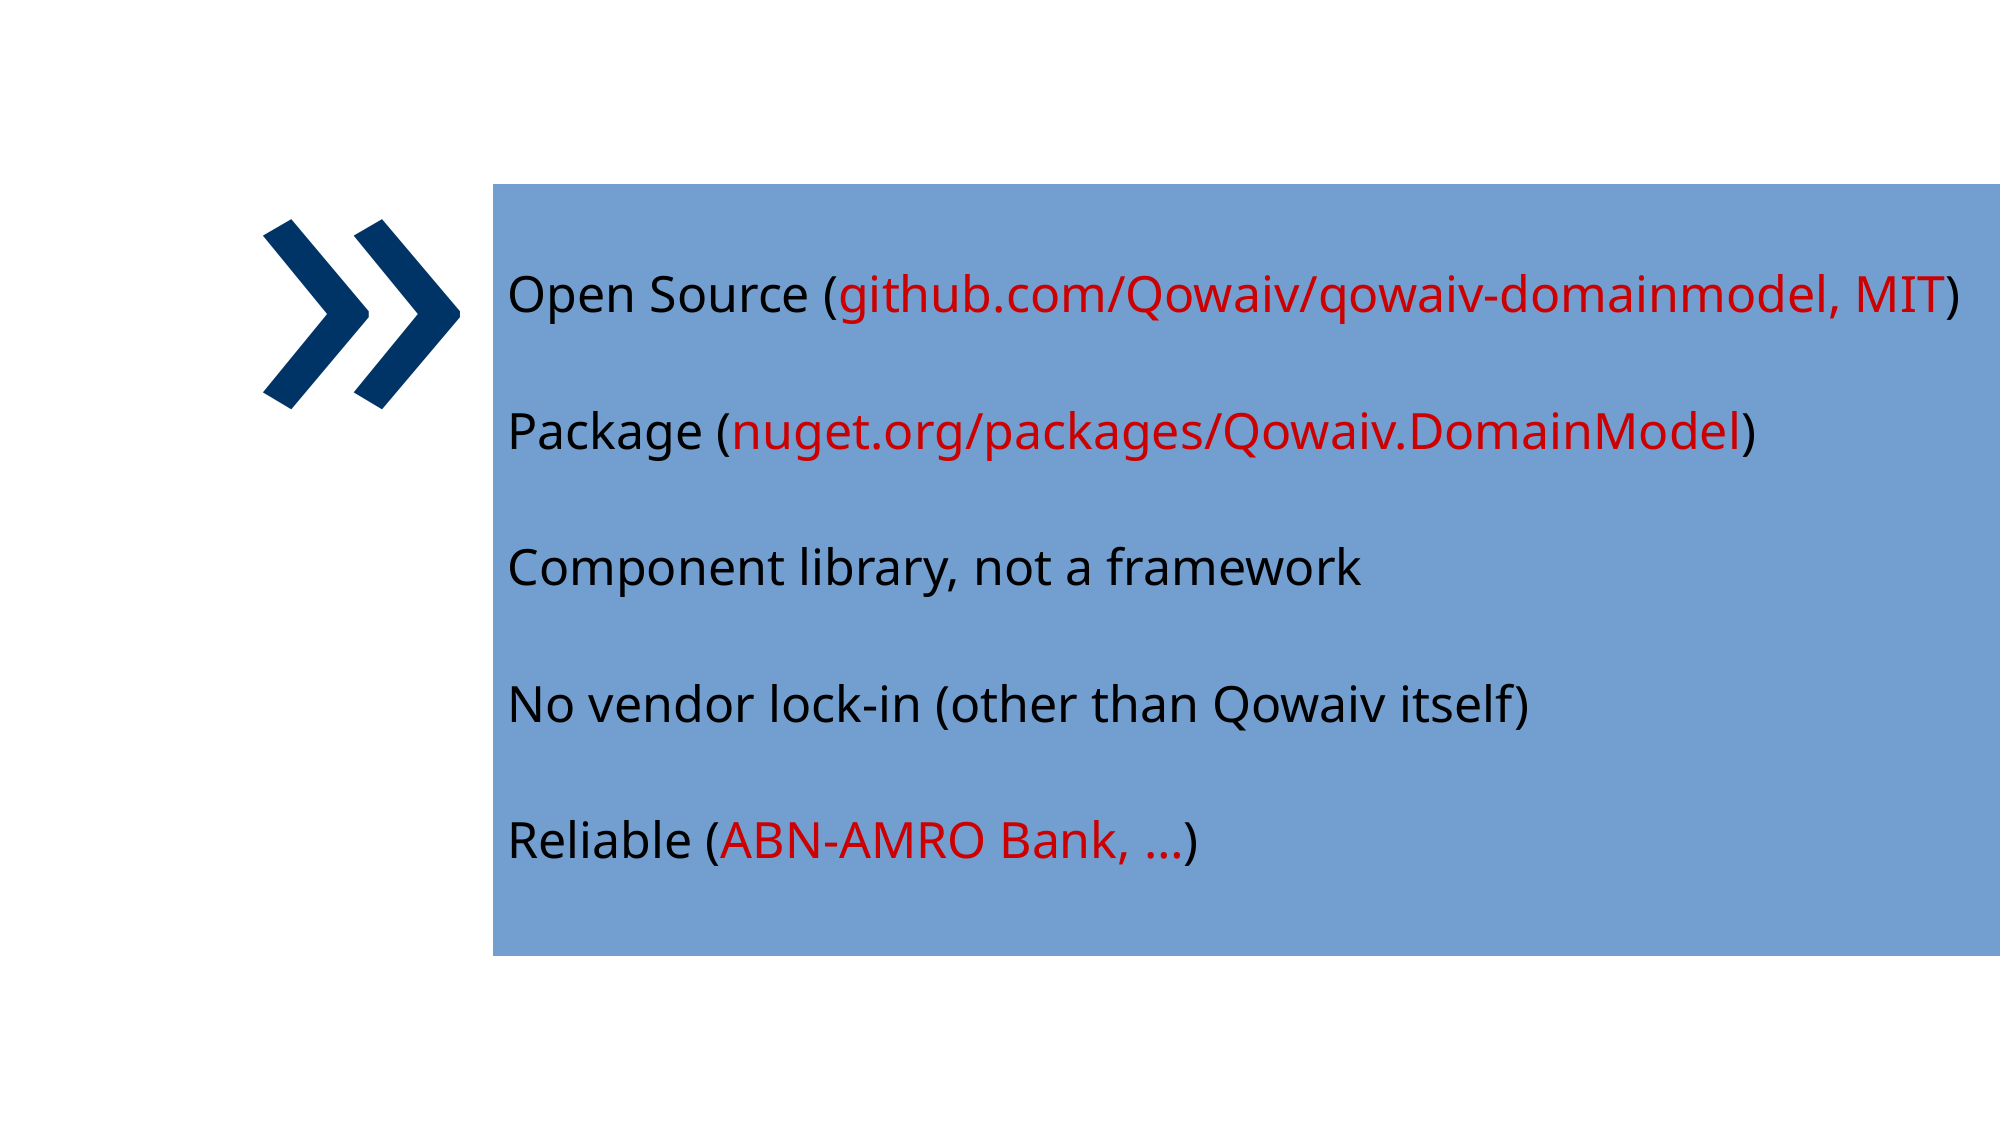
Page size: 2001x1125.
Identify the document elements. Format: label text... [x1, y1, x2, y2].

text_box » [230, 0, 521, 576]
table_header Open Source (github.com/Qowaiv/qowaiv-domainmodel, MIT) Package (nuget.org/packages/Qowaiv.DomainModel) Component library, not a framework No vendor lock-in (other than Qowaiv itself) Reliable (ABN-AMRO Bank, …) [493, 184, 2000, 956]
